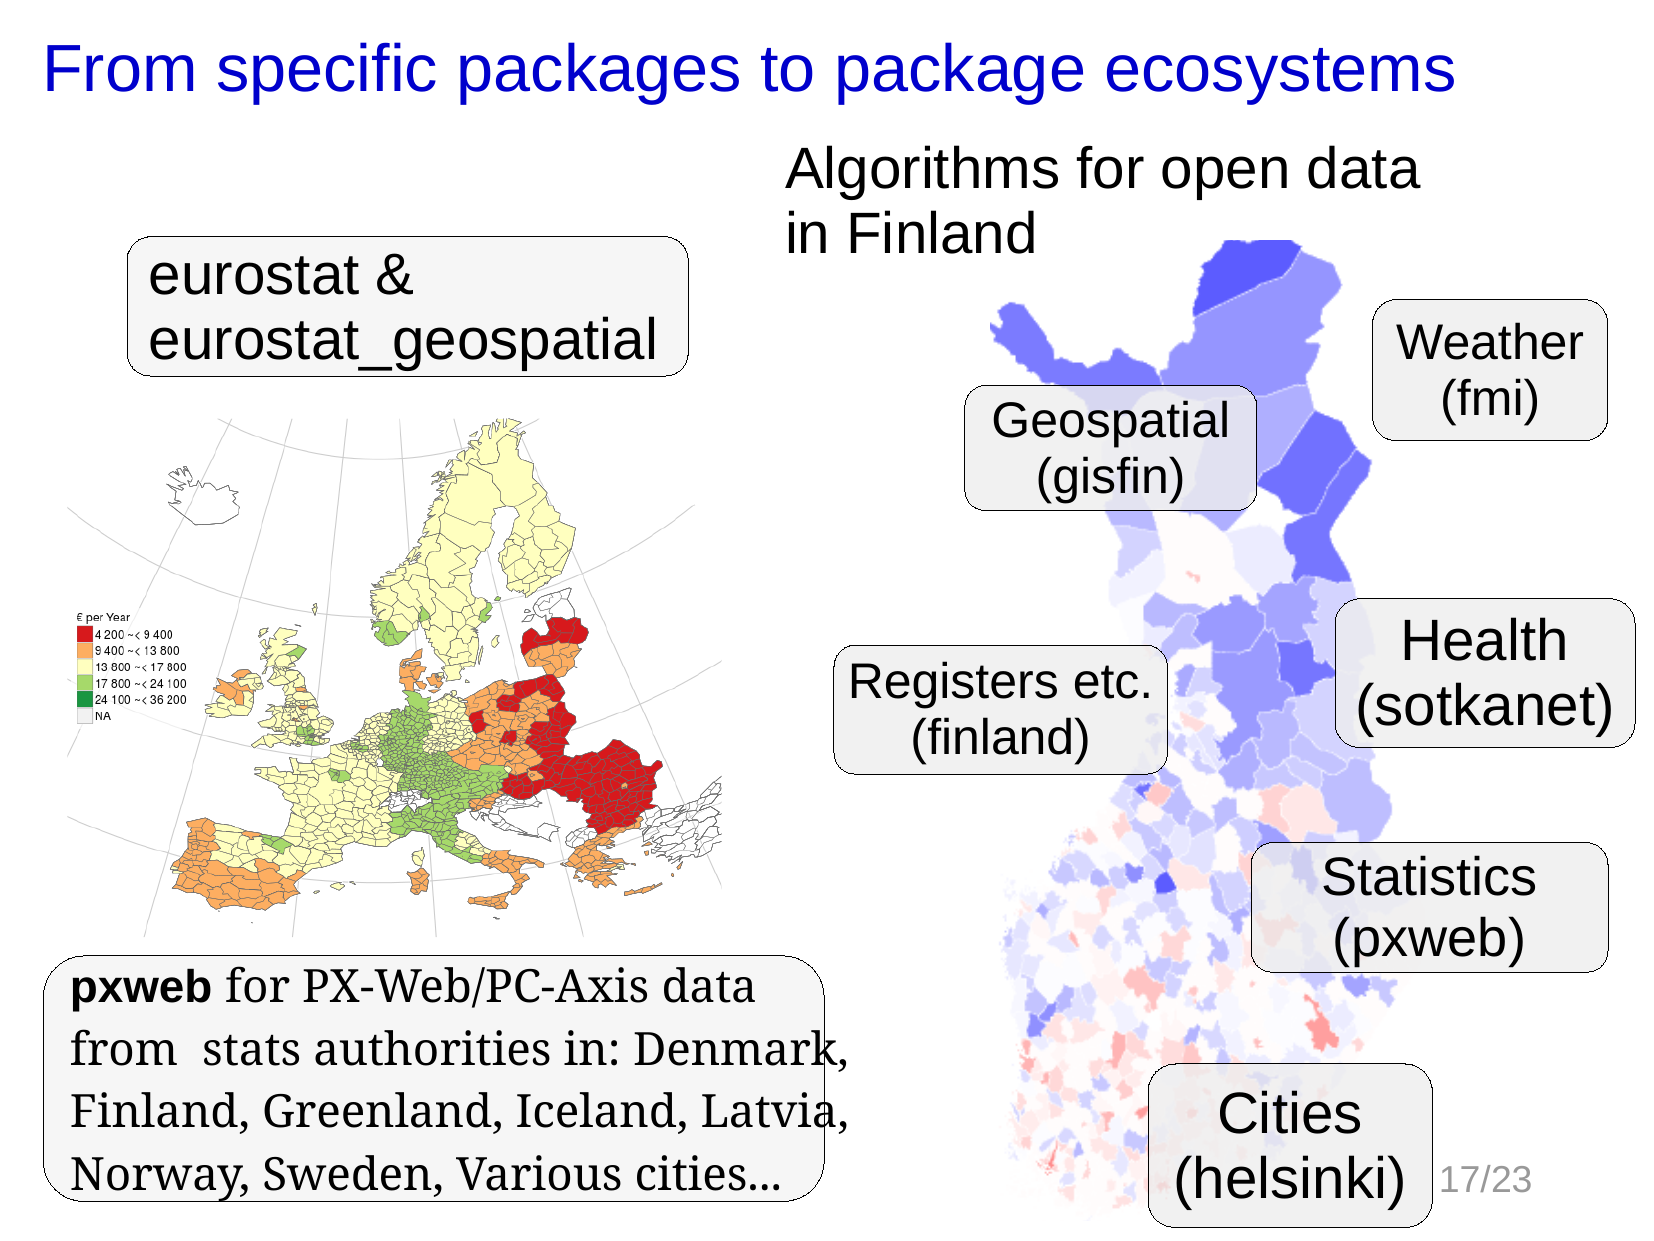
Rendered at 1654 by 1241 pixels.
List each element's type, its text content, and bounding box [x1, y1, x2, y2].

text_box eurostat & eurostat_geospatial [127, 236, 689, 377]
text_box Weather (fmi) [1372, 299, 1608, 441]
text_box <number>/23 [1424, 1151, 1654, 1222]
text_box Algorithms for open data in Finland [770, 128, 1446, 274]
picture [990, 274, 1426, 1221]
text_box Cities (helsinki) [1148, 1063, 1433, 1228]
text_box pxweb for PX-Web/PC-Axis data from stats authorities in: Denmark, Finland, Greenland, Iceland, Latvia, Norway, Sweden, Various cities... [43, 955, 825, 1202]
text_box Geospatial (gisfin) [964, 385, 1257, 511]
text_box Registers etc. (finland) [833, 645, 1168, 775]
text_box Health (sotkanet) [1335, 598, 1636, 748]
picture [67, 416, 722, 943]
text_box Statistics (pxweb) [1251, 842, 1609, 973]
title From specific packages to package ecosystems [42, 19, 1632, 117]
